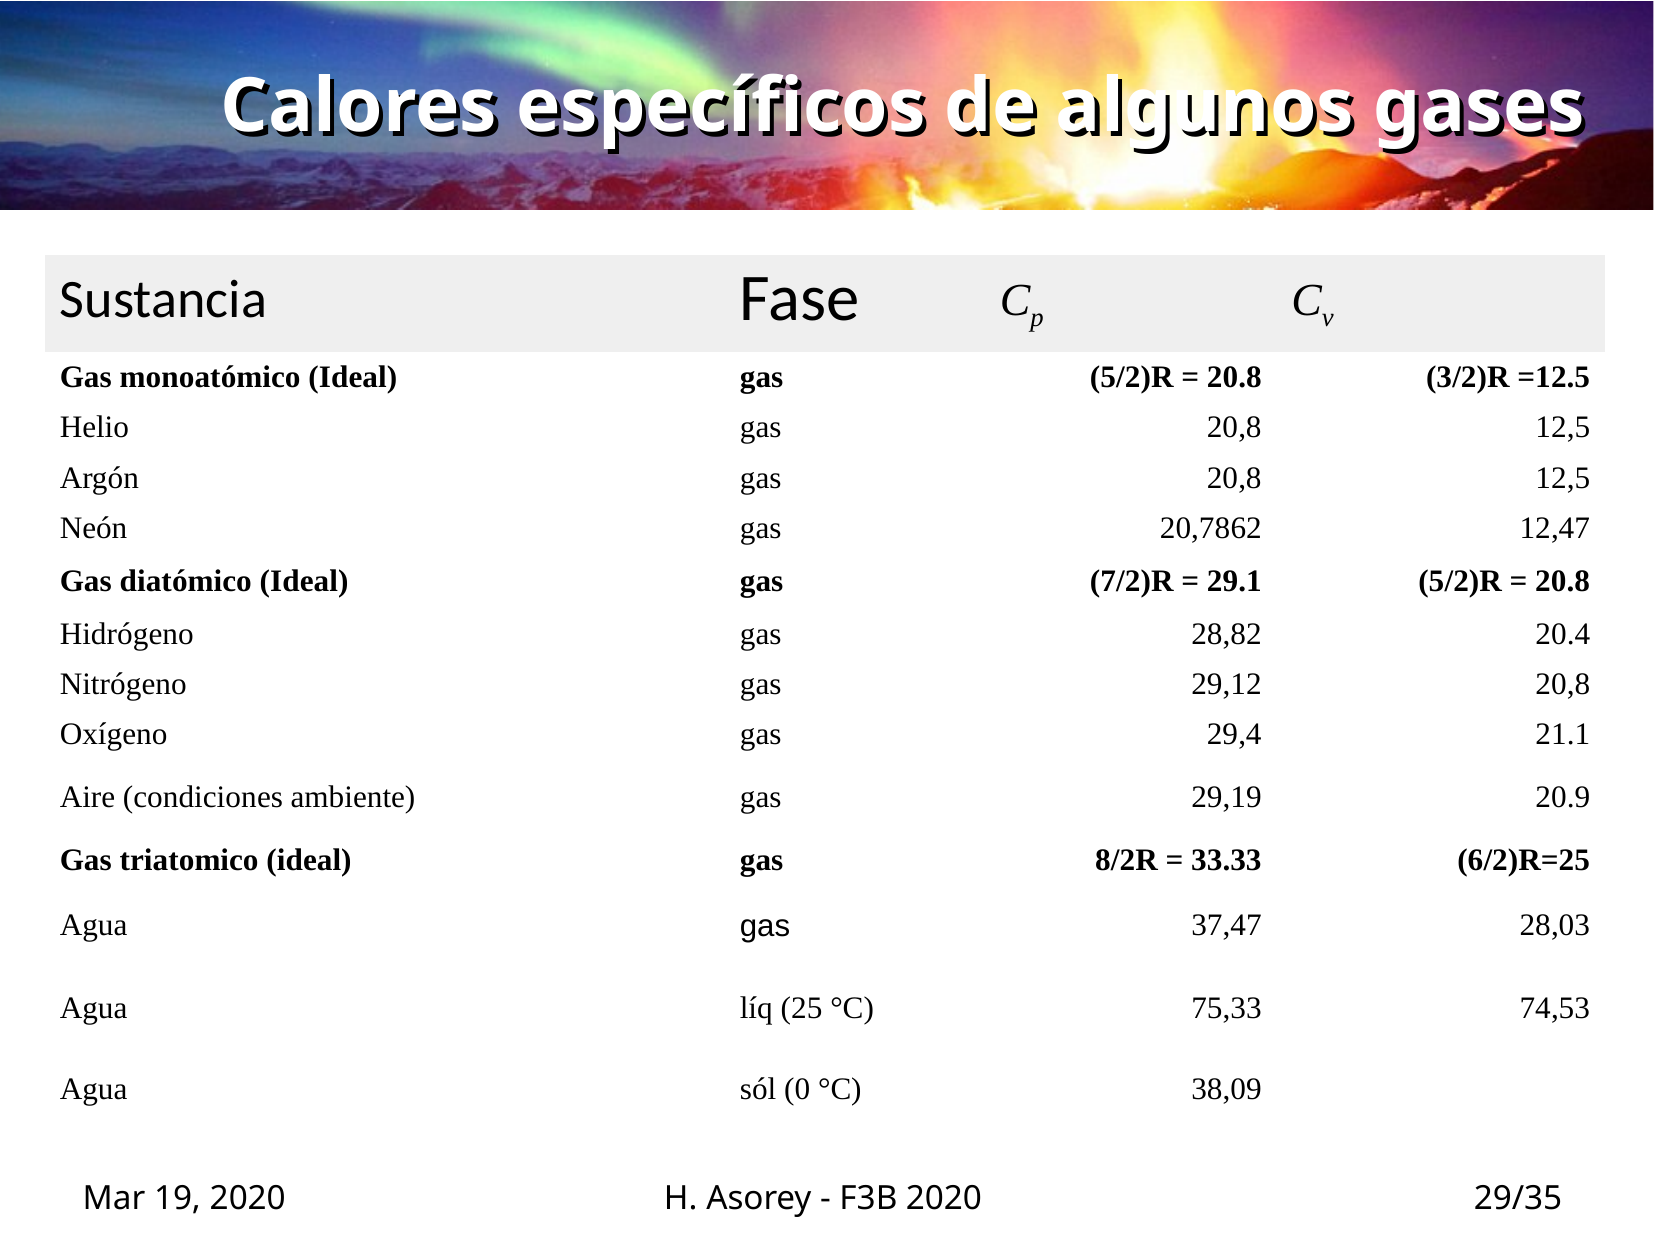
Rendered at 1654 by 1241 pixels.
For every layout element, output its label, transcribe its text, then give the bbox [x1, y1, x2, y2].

table_cell gas [725, 352, 985, 402]
table_cell Neón [45, 503, 725, 553]
table_cell (3/2)R =12.5 [1277, 352, 1605, 402]
table_cell [1277, 1050, 1605, 1127]
table_cell 28,82 [985, 609, 1277, 659]
table_cell Aire (condiciones ambiente) [45, 759, 725, 835]
table_cell 8/2R = 33.33 [985, 835, 1277, 885]
table_cell 74,53 [1277, 965, 1605, 1050]
table_cell 38,09 [985, 1050, 1277, 1127]
table_cell 75,33 [985, 965, 1277, 1050]
table_cell 28,03 [1277, 885, 1605, 965]
table_cell 20,7862 [985, 503, 1277, 553]
picture [0, 1, 1654, 210]
table_cell Gas monoatómico (Ideal) [45, 352, 725, 402]
table_cell (5/2)R = 20.8 [985, 352, 1277, 402]
table_cell gas [725, 759, 985, 835]
table_cell gas [725, 885, 985, 965]
table_cell gas [725, 402, 985, 453]
table_cell 29,12 [985, 659, 1277, 709]
table_cell (5/2)R = 20.8 [1277, 553, 1605, 609]
table_cell gas [725, 453, 985, 503]
table_header Sustancia [45, 255, 725, 352]
table_cell 20,8 [1277, 659, 1605, 709]
table_cell Nitrógeno [45, 659, 725, 709]
table_cell Agua [45, 965, 725, 1050]
table_cell Agua [45, 1050, 725, 1127]
table_cell (6/2)R=25 [1277, 835, 1605, 885]
table_cell Agua [45, 885, 725, 965]
table_cell 20.4 [1277, 609, 1605, 659]
table_cell líq (25 °C) [725, 965, 985, 1050]
table_cell 12,5 [1277, 453, 1605, 503]
table_cell 29,4 [985, 709, 1277, 759]
table_header Fase [725, 255, 985, 352]
table_cell 20.9 [1277, 759, 1605, 835]
table_cell 37,47 [985, 885, 1277, 965]
table_cell Hidrógeno [45, 609, 725, 659]
table_header Cp [985, 255, 1277, 352]
table_cell 29,19 [985, 759, 1277, 835]
table_cell Gas diatómico (Ideal) [45, 553, 725, 609]
table_cell Gas triatomico (ideal) [45, 835, 725, 885]
table_cell gas [725, 609, 985, 659]
table_cell (7/2)R = 29.1 [985, 553, 1277, 609]
table_cell gas [725, 503, 985, 553]
table_header Cv [1277, 255, 1605, 352]
table_cell 20,8 [985, 453, 1277, 503]
title Calores específicos de algunos gases [45, 15, 1606, 191]
table_cell gas [725, 709, 985, 759]
table_cell gas [725, 835, 985, 885]
table_cell 20,8 [985, 402, 1277, 453]
table_cell gas [725, 553, 985, 609]
table_cell 21.1 [1277, 709, 1605, 759]
table_cell 12,47 [1277, 503, 1605, 553]
table_cell Oxígeno [45, 709, 725, 759]
table_cell Helio [45, 402, 725, 453]
table_cell gas [725, 659, 985, 709]
table_cell sól (0 °C) [725, 1050, 985, 1127]
table_cell Argón [45, 453, 725, 503]
table_cell 12,5 [1277, 402, 1605, 453]
